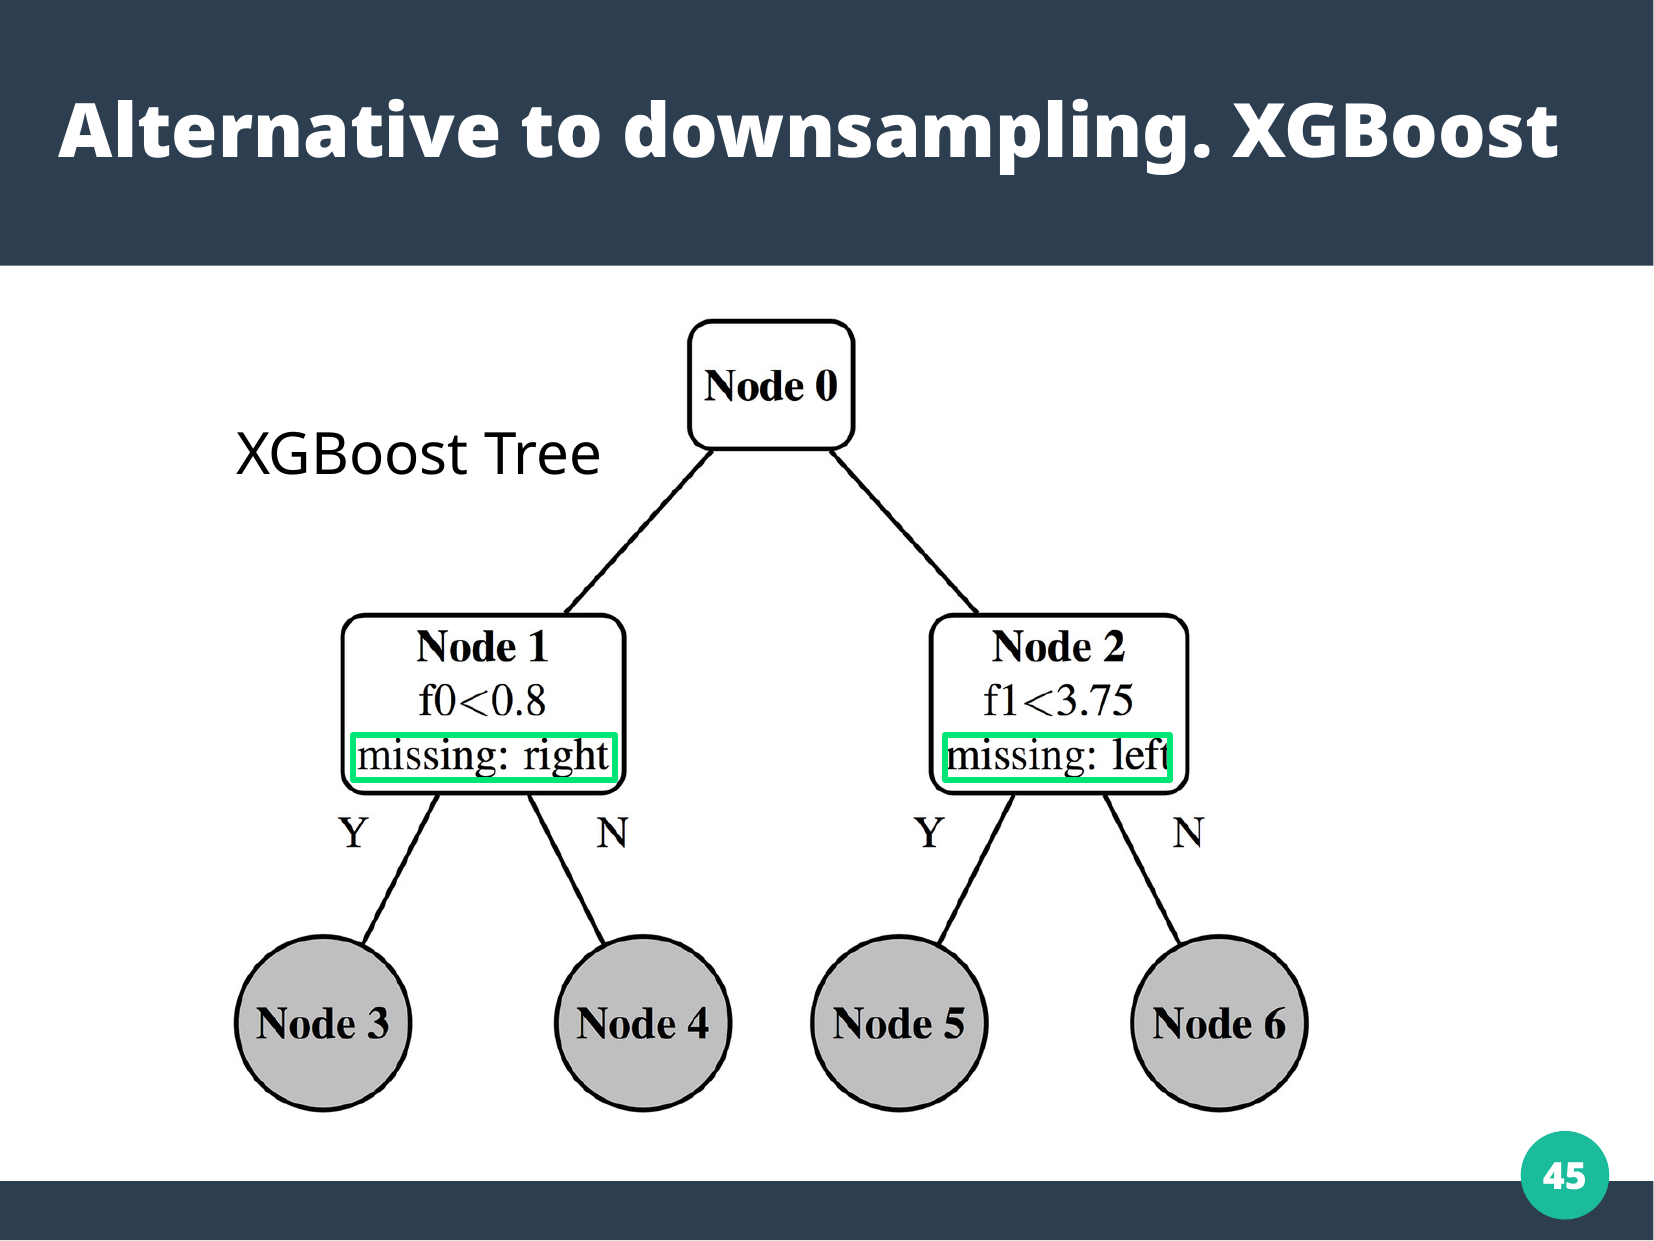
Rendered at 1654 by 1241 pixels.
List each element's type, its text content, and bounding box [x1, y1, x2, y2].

text_box XGBoost Tree [221, 405, 575, 494]
picture [221, 306, 1321, 1126]
picture [578, 446, 594, 455]
title Alternative to downsampling. XGBoost [59, 49, 1595, 207]
